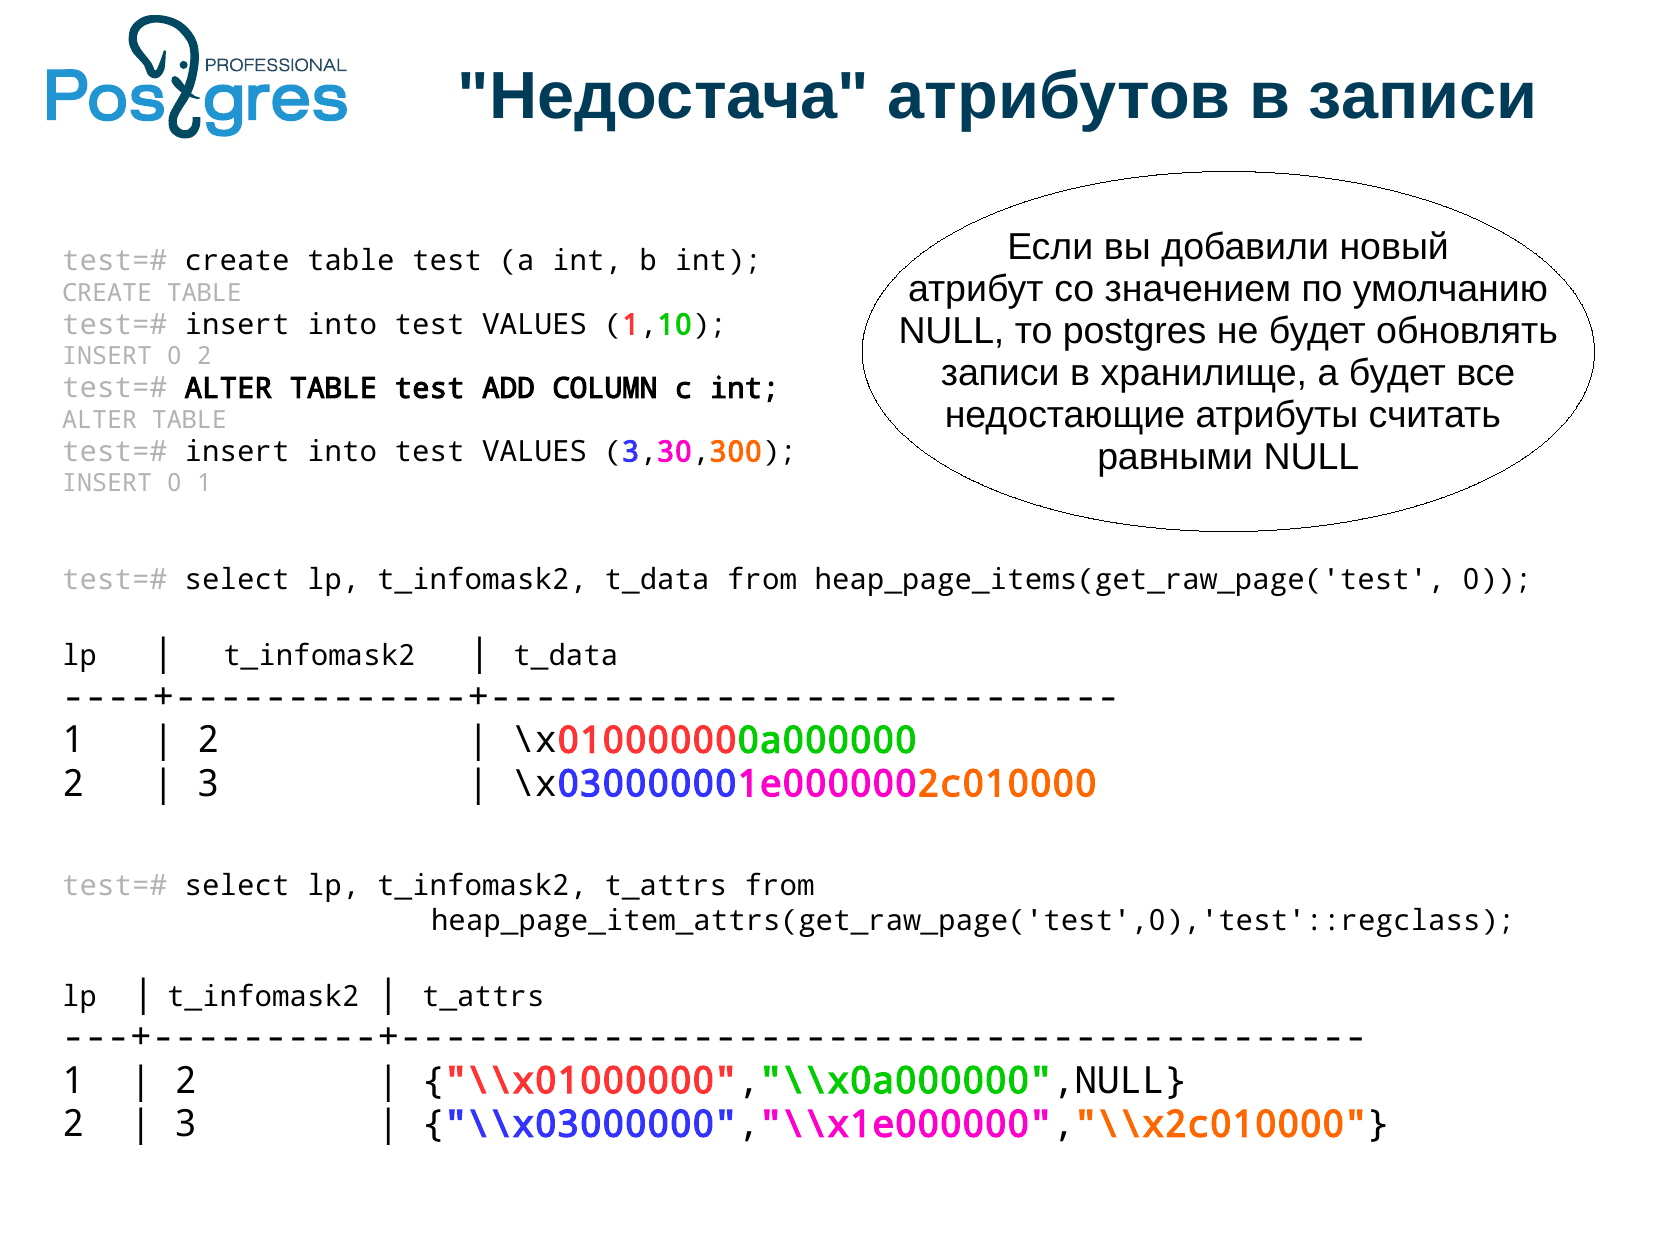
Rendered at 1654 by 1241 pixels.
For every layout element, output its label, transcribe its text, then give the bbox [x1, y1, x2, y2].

text_box Если вы добавили новый атрибут со значением по умолчанию NULL, то postgres не будет обновлять записи в хранилище, а будет все недостающие атрибуты считать равными NULL [862, 171, 1595, 532]
text_box test=# create table test (a int, b int); CREATE TABLE test=# insert into test VALUES (1,10); INSERT 0 2 test=# ALTER TABLE test ADD COLUMN c int; ALTER TABLE test=# insert into test VALUES (3,30,300); INSERT 0 1 [47, 236, 900, 506]
title "Недостача" атрибутов в записи [389, 49, 1607, 142]
text_box test=# select lp, t_infomask2, t_data from heap_page_items(get_raw_page('test', 0)); lp | t_infomask2 | t_data ----+-------------+---------------------------- 1 | 2 | \x010000000a000000 2 | 3 | \x030000001e0000002c010000 test=# select lp, t_infomask2, t_attrs from heap_page_item_attrs(get_raw_page('test',0),'test'::regclass); lp | t_infomask2 | t_attrs ---+----------+------------------------------------------- 1 | 2 | {"\\x01000000","\\x0a000000",NULL} 2 | 3 | {"\\x03000000","\\x1e000000","\\x2c010000"} [47, 555, 1583, 1153]
